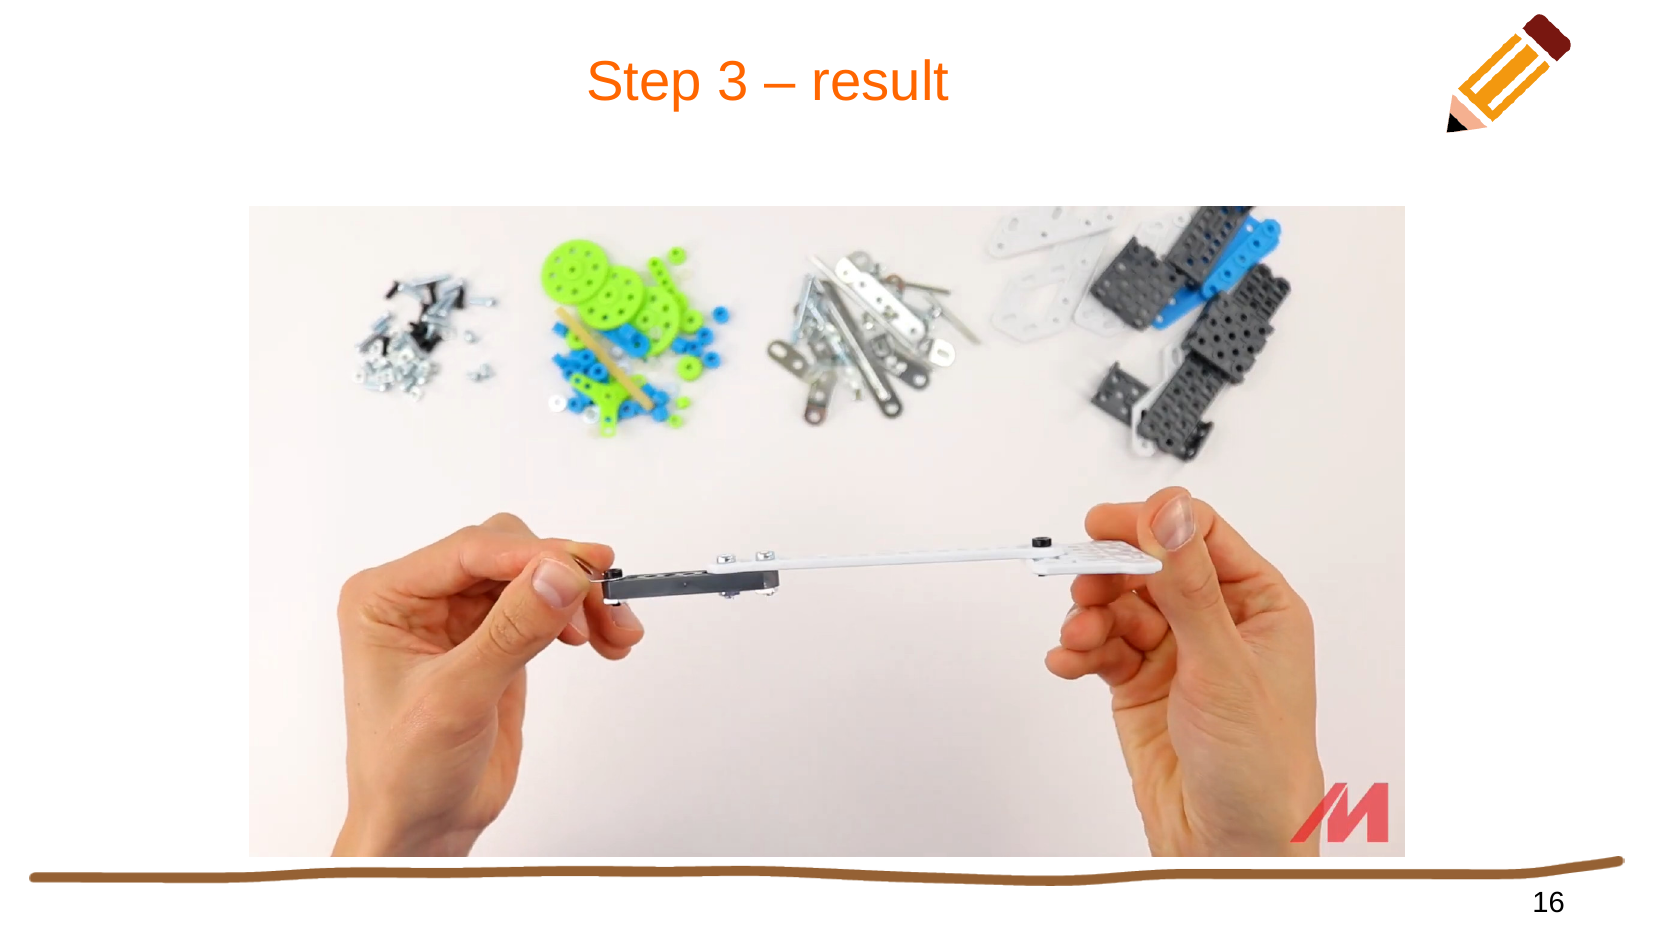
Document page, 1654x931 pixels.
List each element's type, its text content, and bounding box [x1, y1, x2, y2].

picture [29, 206, 1625, 886]
picture [1446, 14, 1571, 133]
title Step 3 – result [88, 29, 1447, 133]
